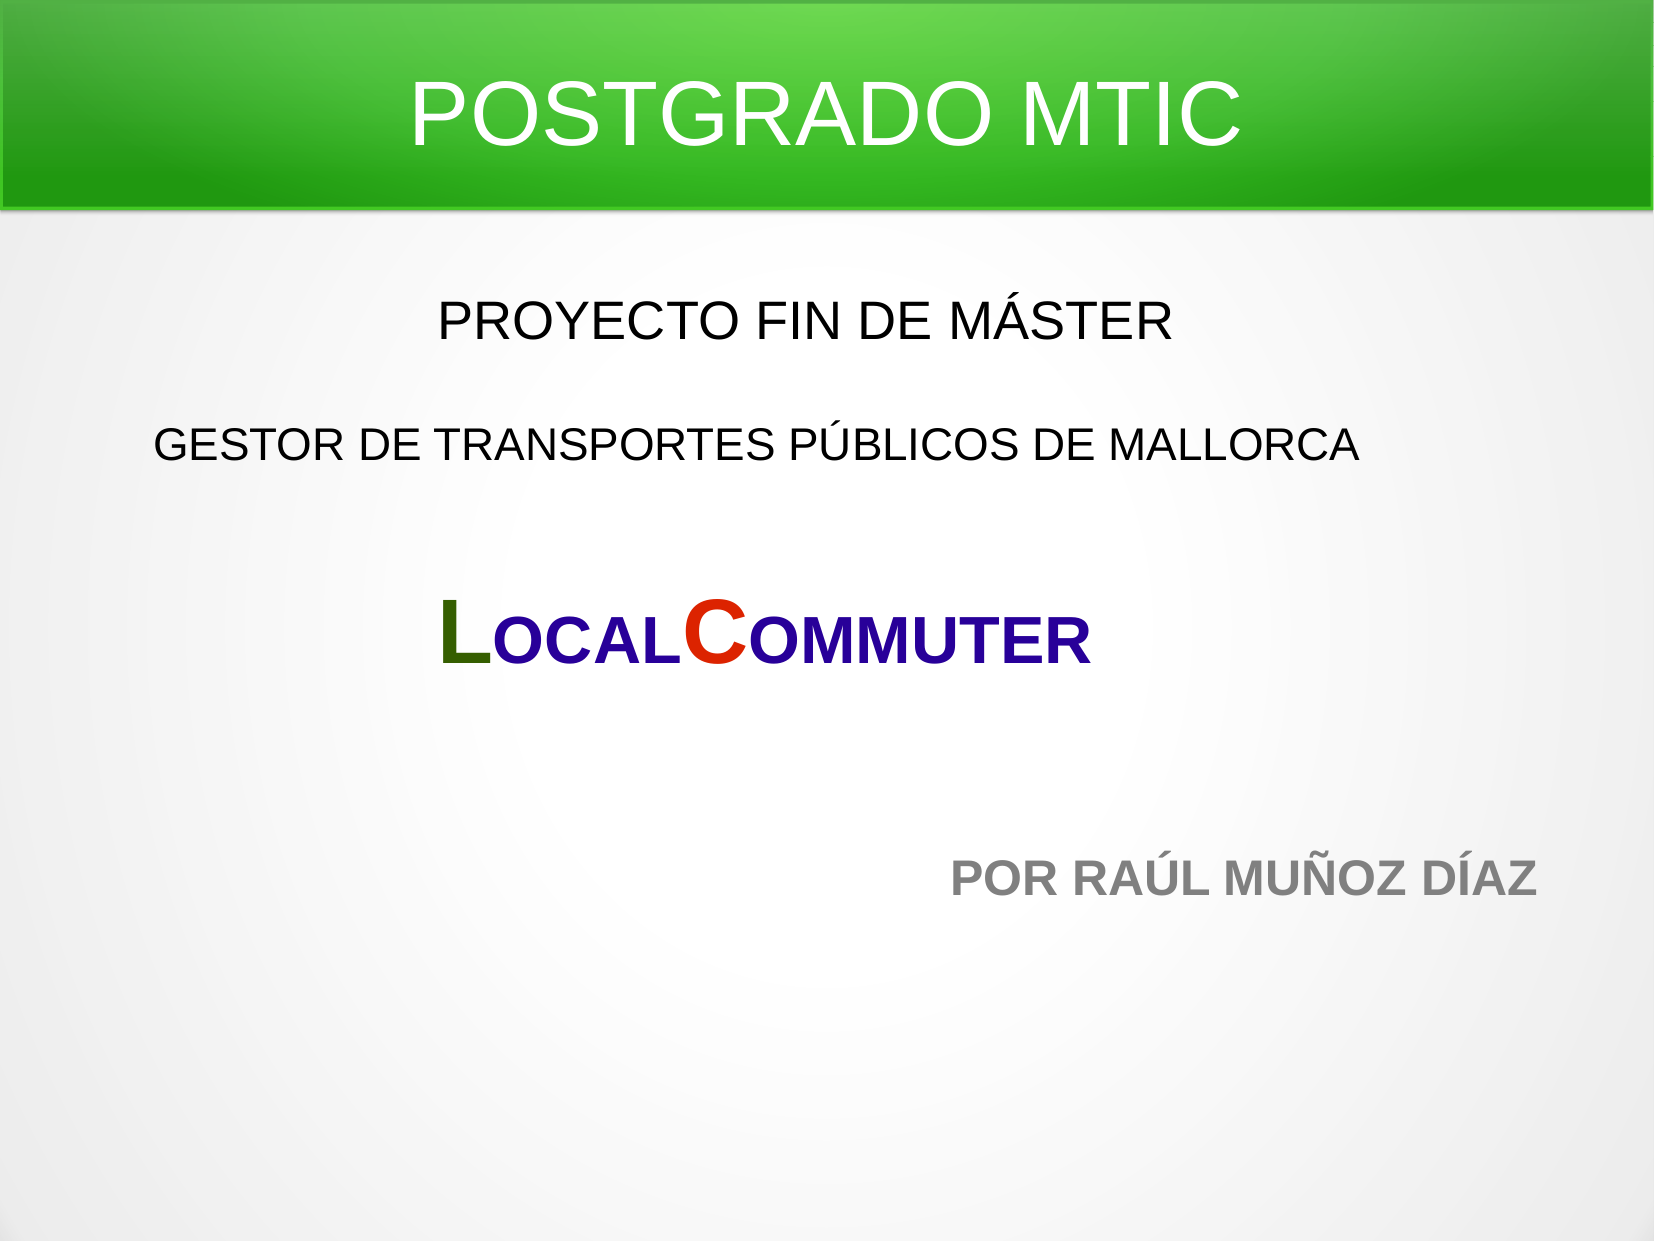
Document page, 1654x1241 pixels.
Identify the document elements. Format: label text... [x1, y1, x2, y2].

list PROYECTO FIN DE MÁSTER GESTOR DE TRANSPORTES PÚBLICOS DE MALLORCA LOCALCOMMUTER POR RAÚL MUÑOZ DÍAZ [82, 290, 1538, 1010]
title POSTGRADO MTIC [82, 49, 1571, 179]
